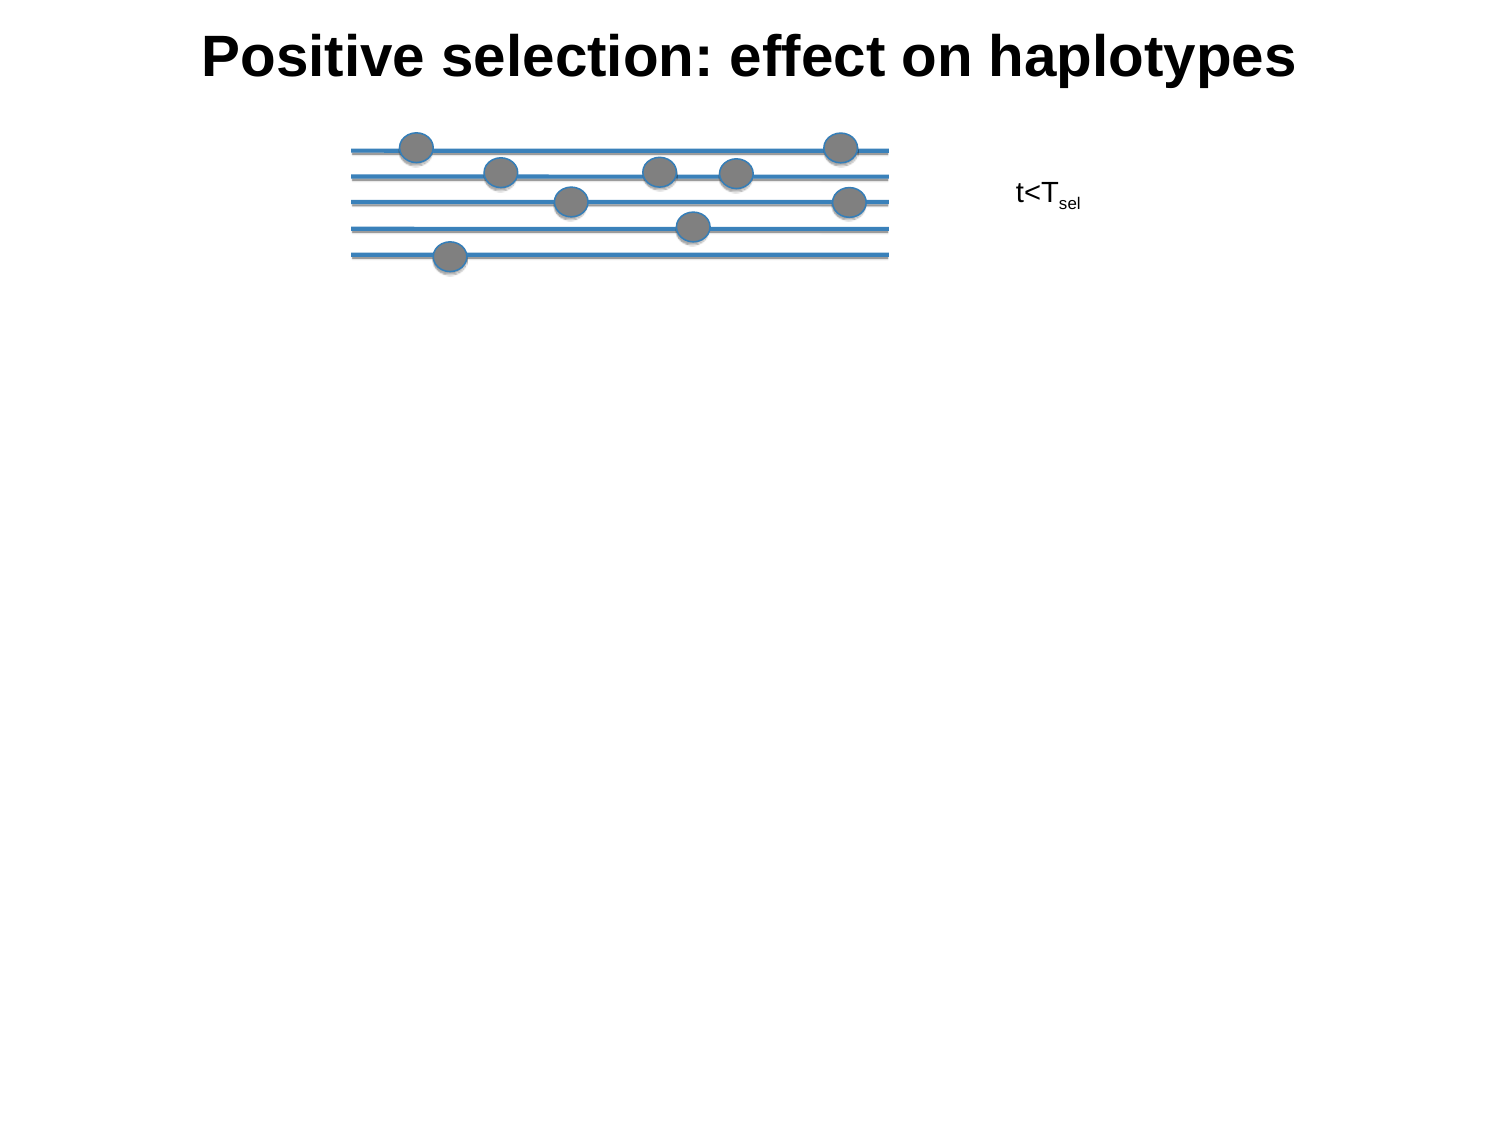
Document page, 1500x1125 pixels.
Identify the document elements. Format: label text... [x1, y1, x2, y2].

text_box [823, 133, 858, 163]
text_box [484, 157, 518, 188]
text_box [832, 187, 867, 218]
text_box [433, 241, 467, 272]
text_box [554, 187, 589, 217]
text_box [719, 158, 754, 189]
text_box [399, 132, 434, 163]
title Positive selection: effect on haplotypes [75, 3, 1425, 103]
text_box t<Tsel [1001, 165, 1163, 221]
text_box [642, 157, 677, 188]
text_box [676, 212, 711, 242]
